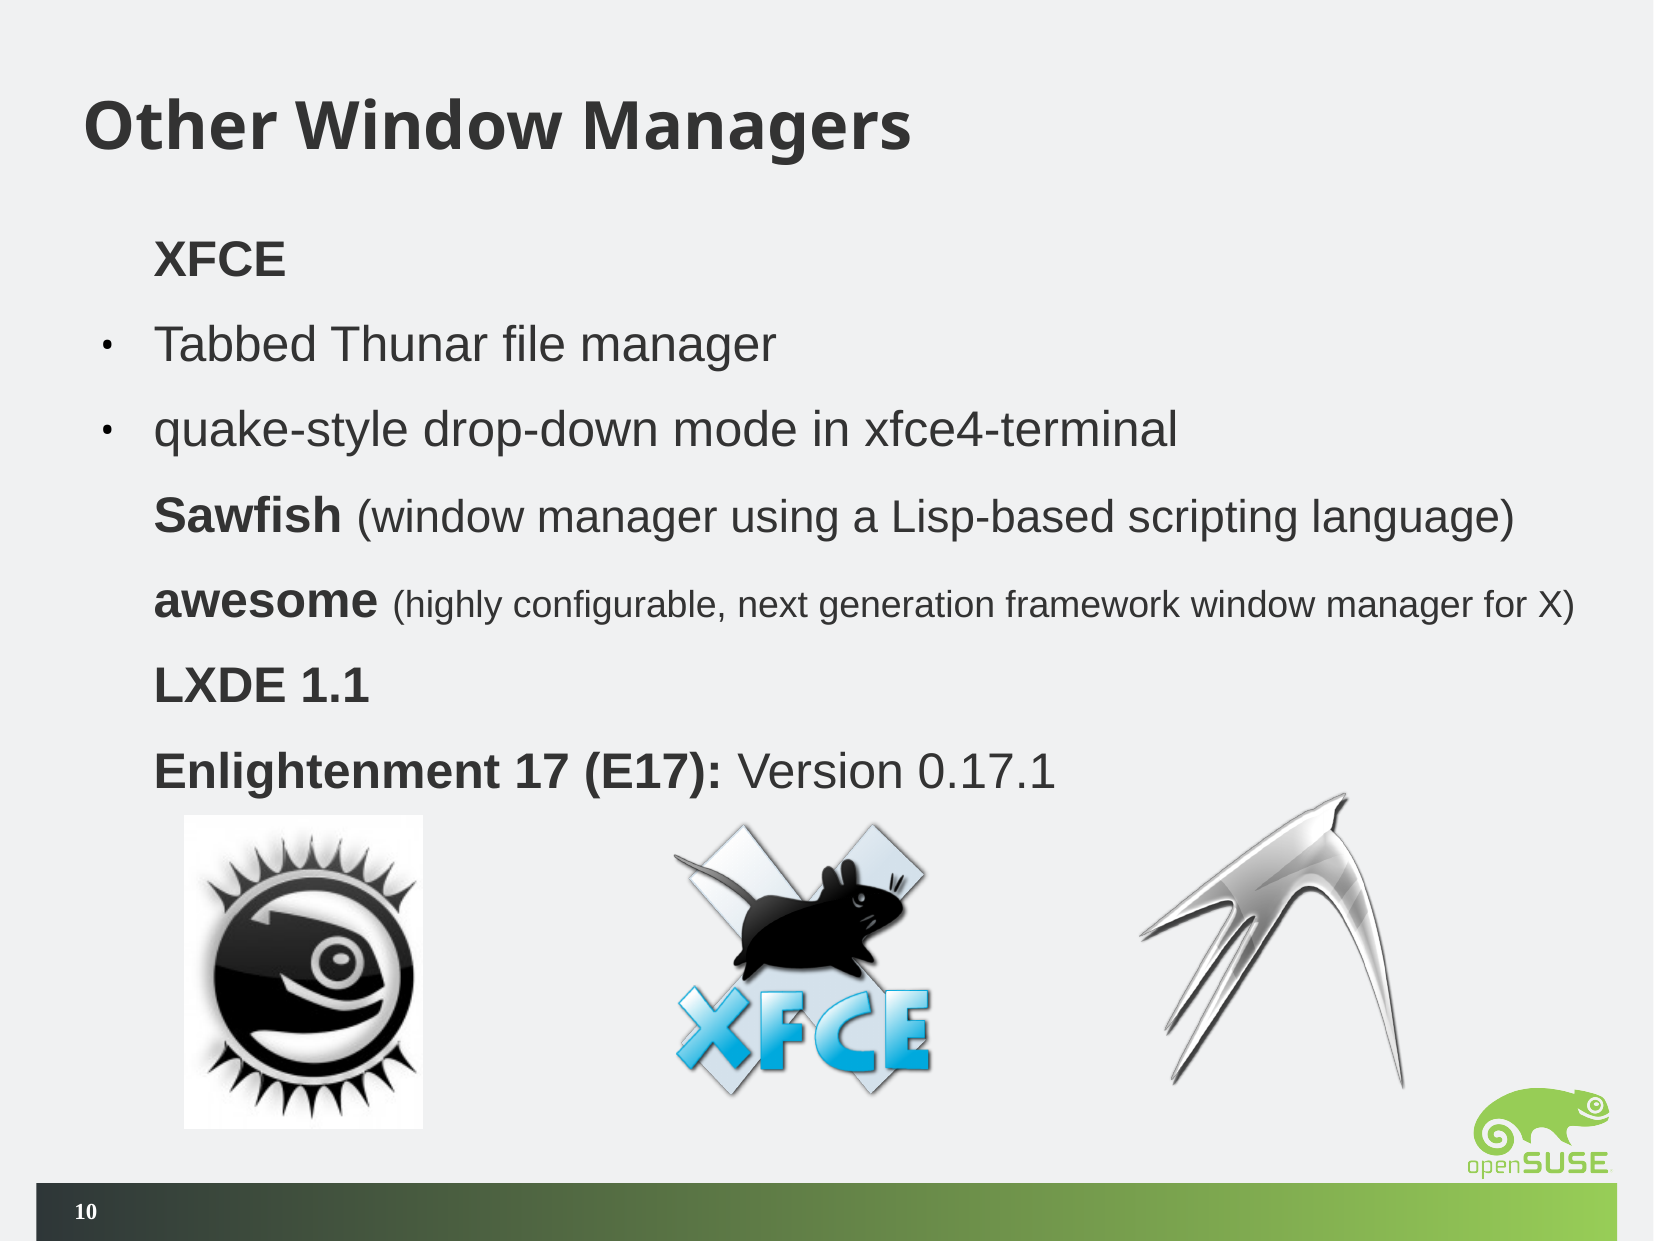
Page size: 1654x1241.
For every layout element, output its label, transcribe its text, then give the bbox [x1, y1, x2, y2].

title Other Window Managers [82, 49, 1571, 198]
picture [0, 0, 1654, 1241]
list XFCE Tabbed Thunar file manager quake-style drop-down mode in xfce4-terminal Sawfish (window manager using a Lisp-based scripting language) awesome (highly configurable, next generation framework window manager for X) LXDE 1.1 Enlightenment 17 (E17): Version 0.17.1 [82, 231, 1615, 1050]
